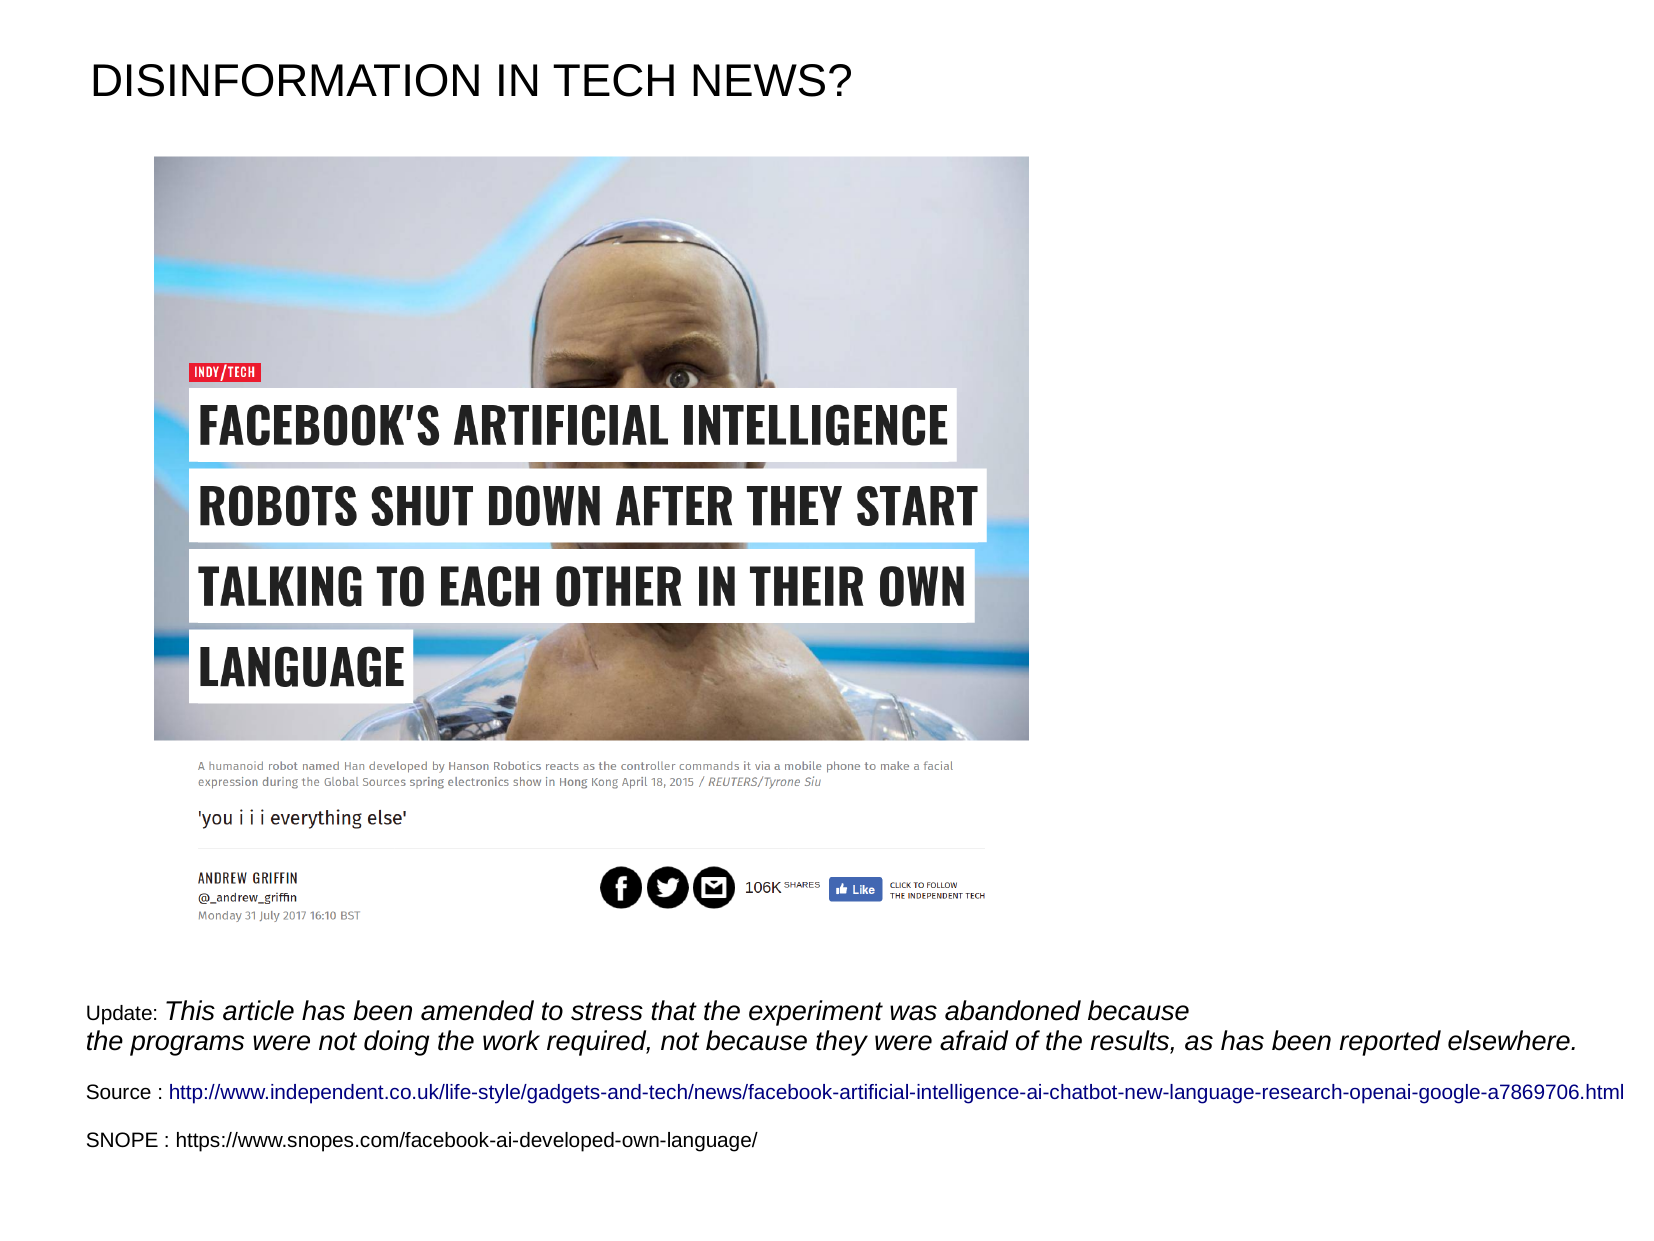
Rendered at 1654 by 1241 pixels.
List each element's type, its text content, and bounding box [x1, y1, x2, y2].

text_box DISINFORMATION IN TECH NEWS? [75, 47, 1394, 142]
picture [138, 141, 1063, 934]
text_box Update: This article has been amended to stress that the experiment was abandoned because the programs were not doing the work required, not because they were afraid of the results, as has been reported elsewhere. Source : http://www.independent.co.uk/life-style/gadgets-and-tech/news/facebook-artificial-intelligence-ai-chatbot-new-language-research-openai-google-a7869706.html SNOPE : https://www.snopes.com/facebook-ai-developed-own-language/ [71, 988, 1654, 1160]
